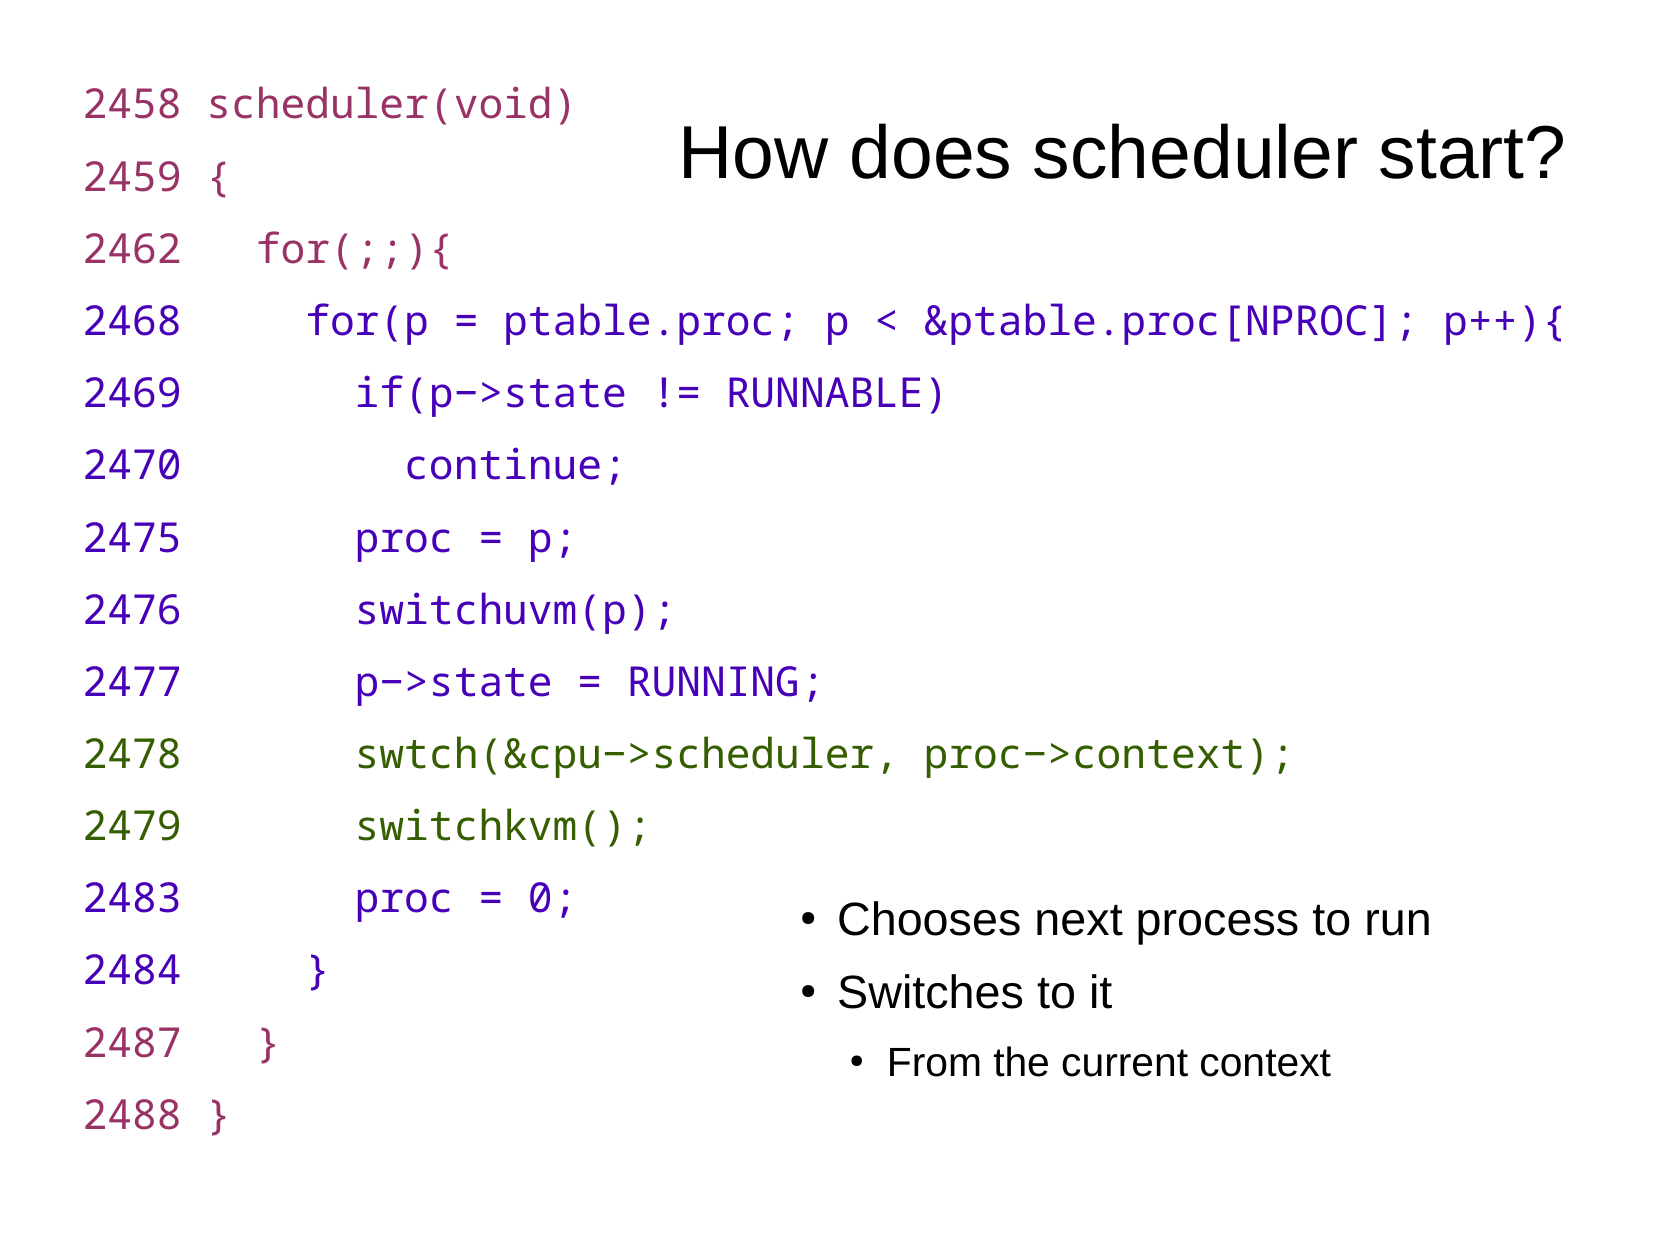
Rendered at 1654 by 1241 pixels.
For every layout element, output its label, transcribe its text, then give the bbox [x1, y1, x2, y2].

list 2458 scheduler(void) 2459 { 2462 for(;;){ 2468 for(p = ptable.proc; p < &ptable.proc[NPROC]; p++){ 2469 if(p−>state != RUNNABLE) 2470 continue; 2475 proc = p; 2476 switchuvm(p); 2477 p−>state = RUNNING; 2478 swtch(&cpu−>scheduler, proc−>context); 2479 switchkvm(); 2483 proc = 0; 2484 } 2487 } 2488 } [82, 75, 1571, 1163]
list Chooses next process to run Switches to it From the current context [787, 893, 1501, 1088]
title How does scheduler start? [675, 49, 1571, 257]
